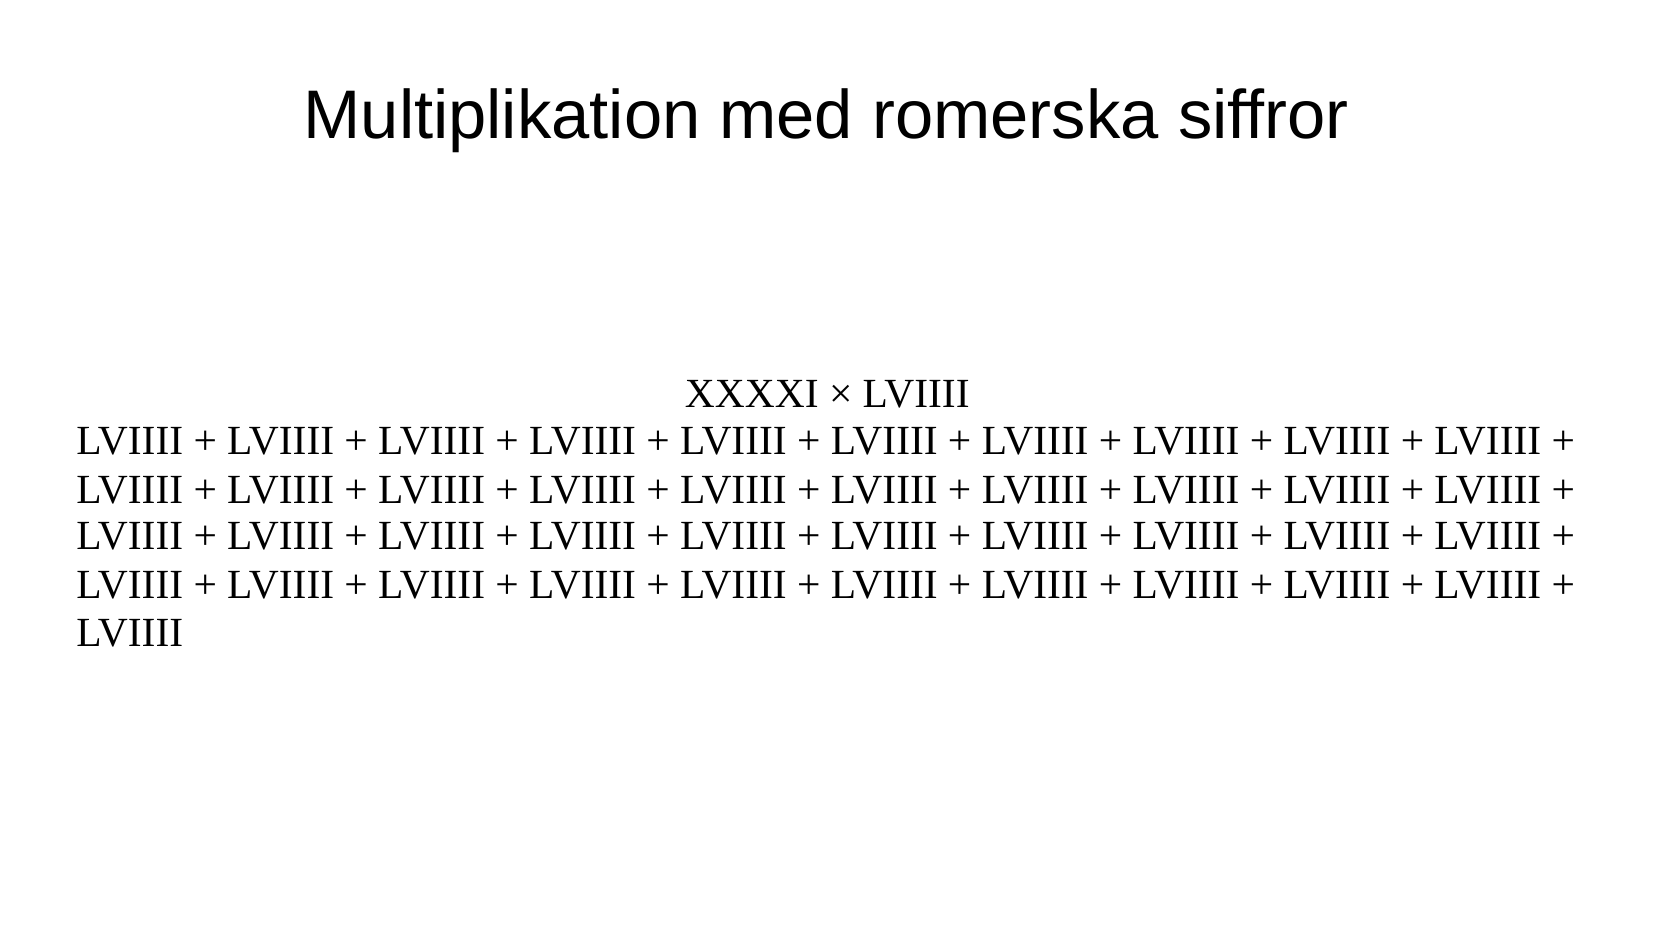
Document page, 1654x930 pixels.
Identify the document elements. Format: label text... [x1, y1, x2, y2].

title Multiplikation med romerska siffror [82, 36, 1571, 193]
chart [70, 369, 1583, 657]
